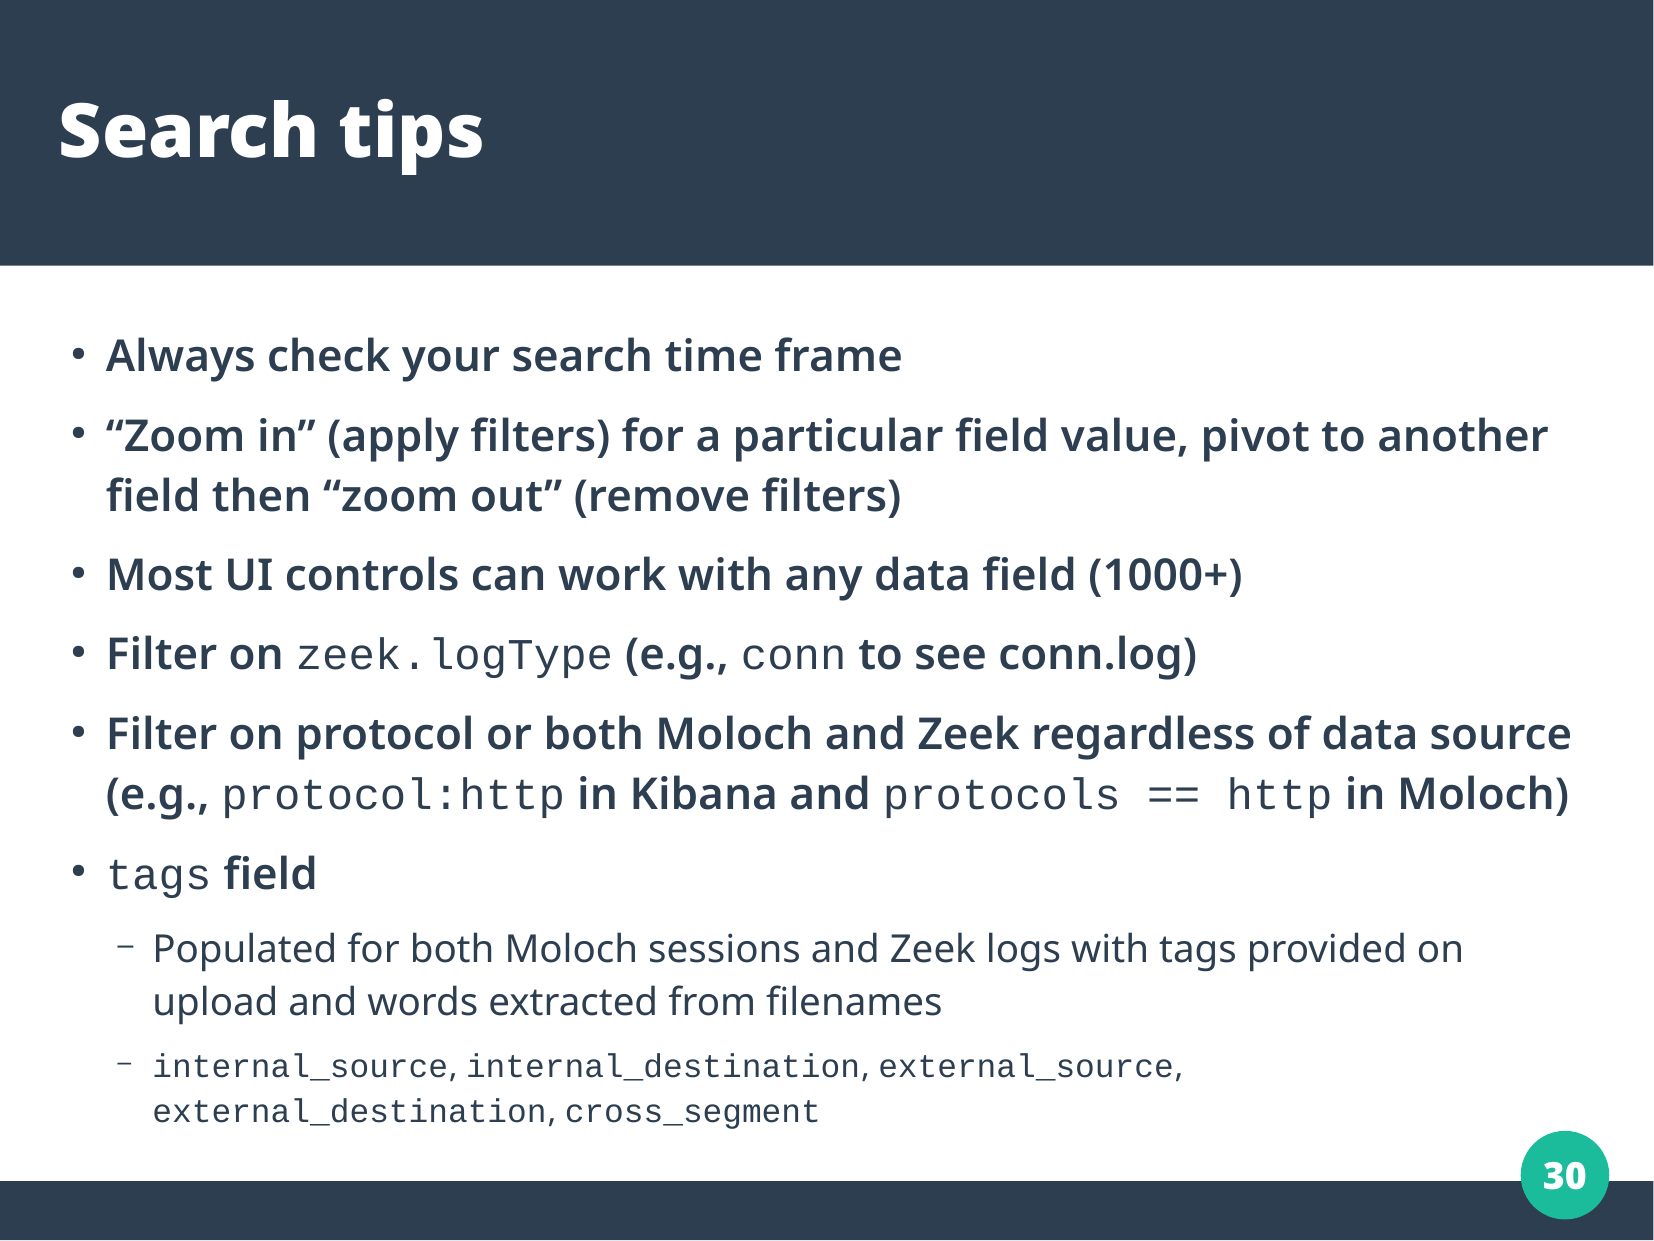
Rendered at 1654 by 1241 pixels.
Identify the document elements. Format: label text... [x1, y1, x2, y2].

title Search tips [59, 49, 1595, 207]
list Always check your search time frame “Zoom in” (apply filters) for a particular field value, pivot to another field then “zoom out” (remove filters) Most UI controls can work with any data field (1000+) Filter on zeek.logType (e.g., conn to see conn.log) Filter on protocol or both Moloch and Zeek regardless of data source (e.g., protocol:http in Kibana and protocols == http in Moloch) tags field Populated for both Moloch sessions and Zeek logs with tags provided on upload and words extracted from filenames internal_source, internal_destination, external_source, external_destination, cross_segment [59, 324, 1595, 1152]
